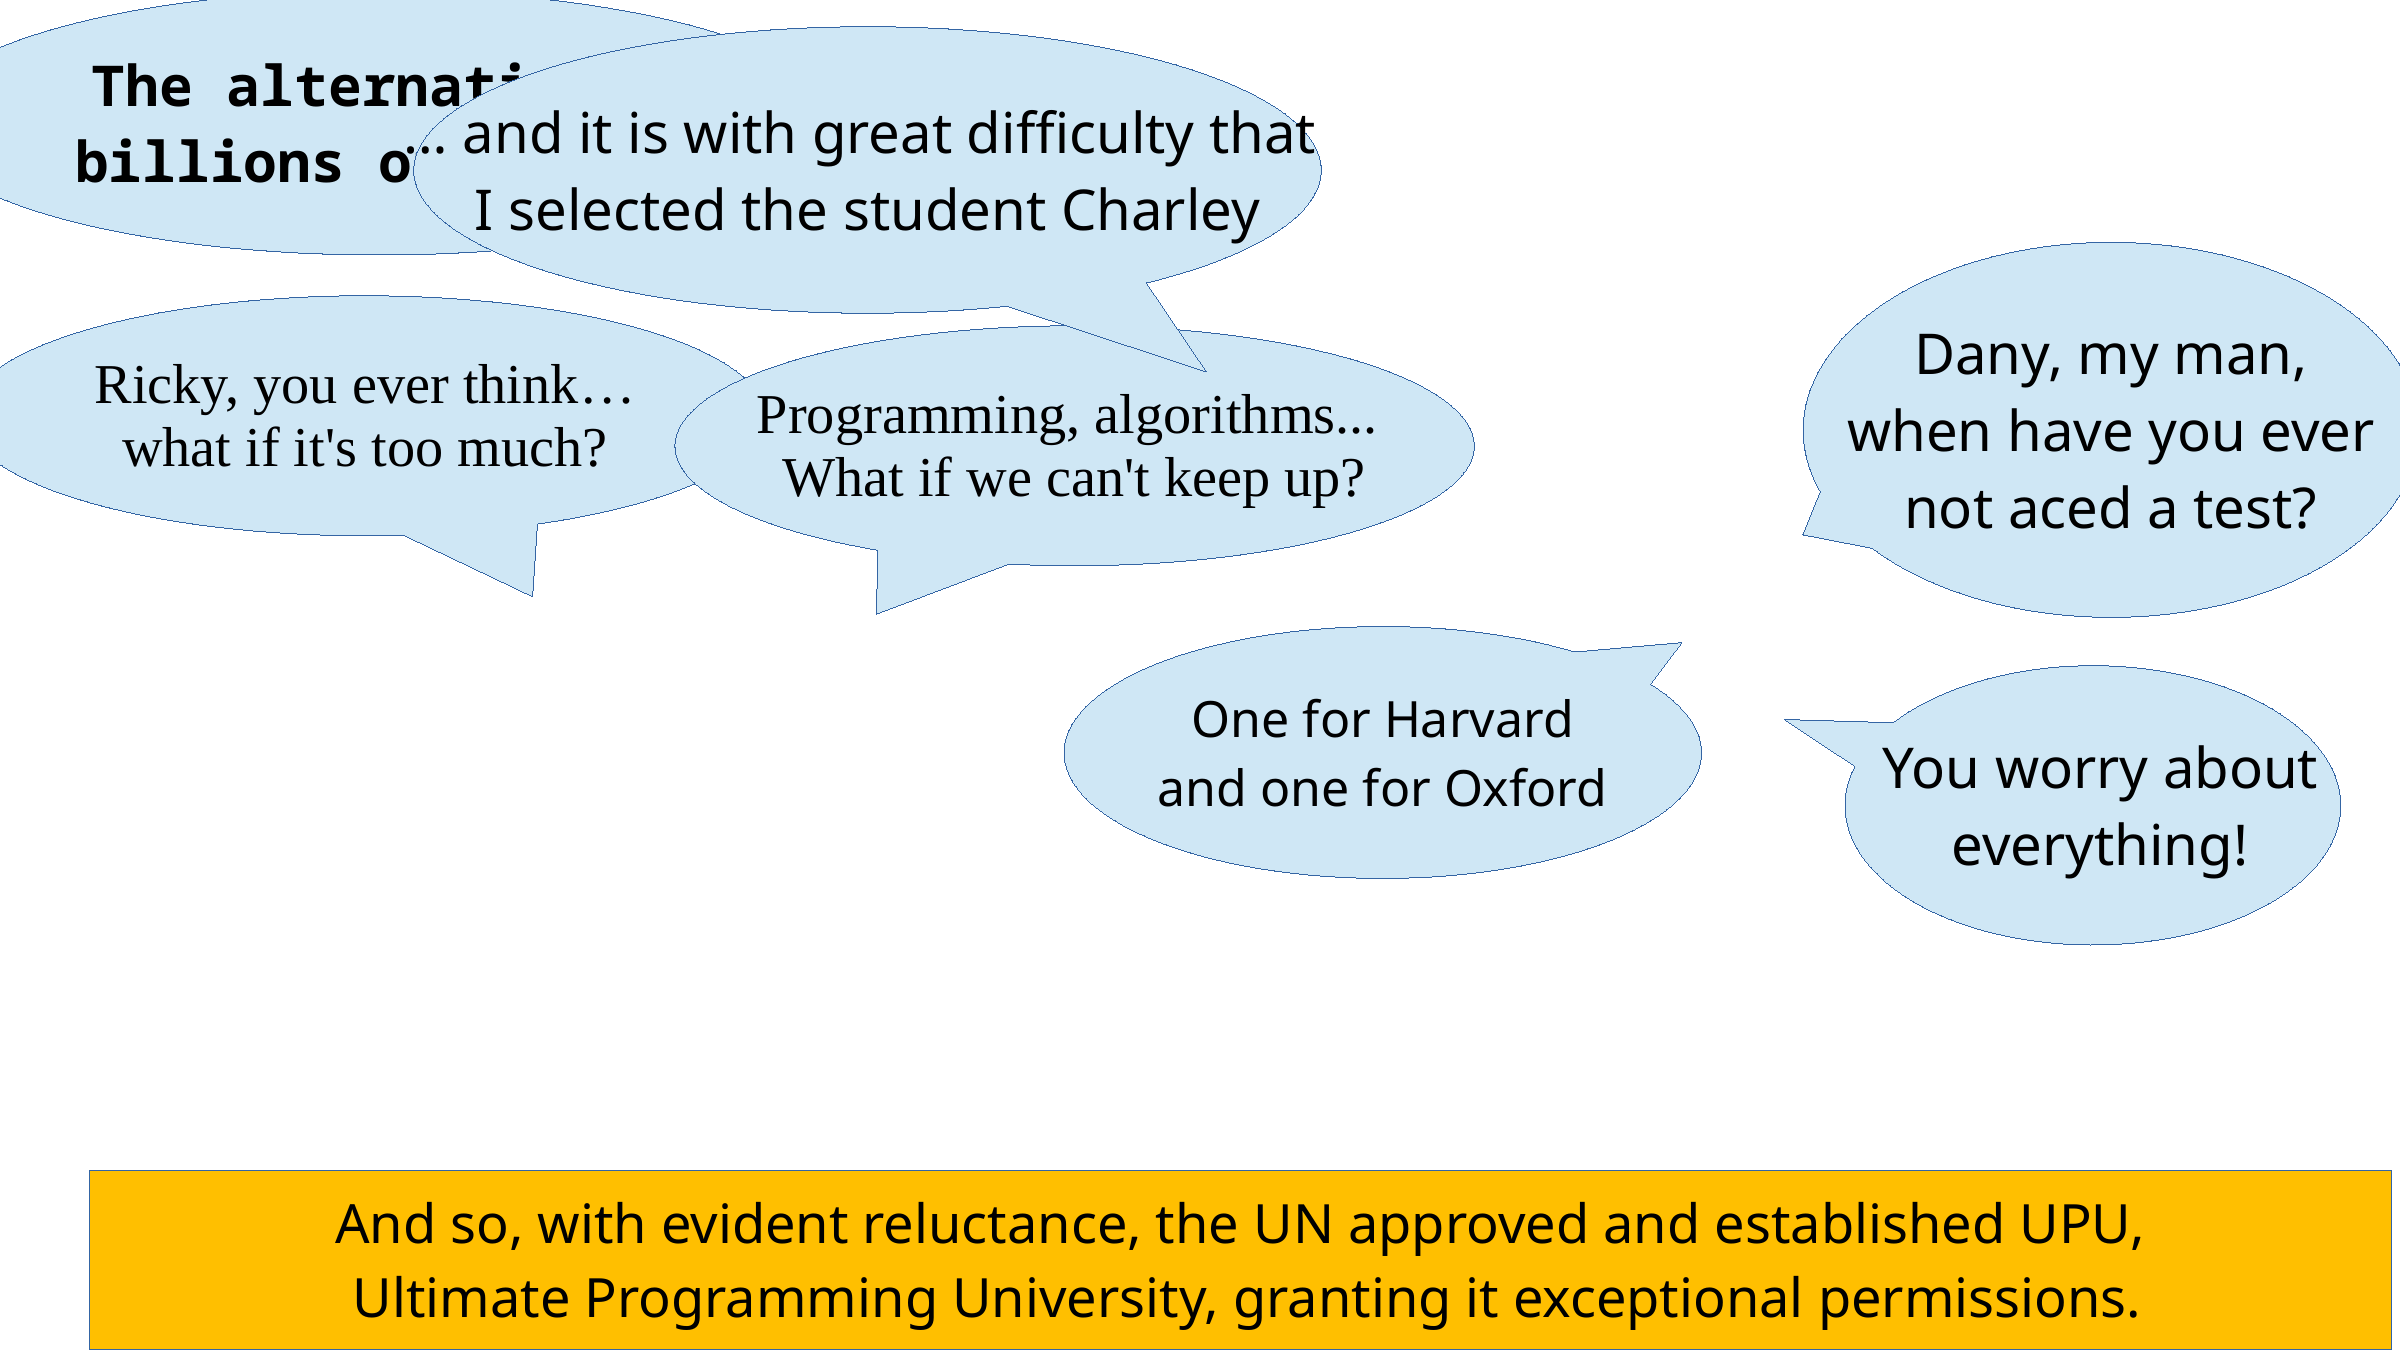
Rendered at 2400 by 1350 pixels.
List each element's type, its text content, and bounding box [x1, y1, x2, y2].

text_box You worry about everything! [1784, 665, 2341, 946]
text_box And so, with evident reluctance, the UN approved and established UPU, Ultimate Programming University, granting it exceptional permissions. [89, 1170, 2392, 1350]
text_box … and it is with great difficulty that I selected the student Charley [413, 26, 1322, 372]
text_box Dany, my man, when have you ever not aced a test? [1802, 242, 2400, 618]
text_box The alternative is billions of deaths [0, 0, 721, 255]
text_box Ricky, you ever think… what if it's too much? [0, 295, 744, 597]
text_box One for Harvard and one for Oxford [1064, 626, 1702, 879]
text_box Programming, algorithms... What if we can't keep up? [674, 325, 1475, 615]
